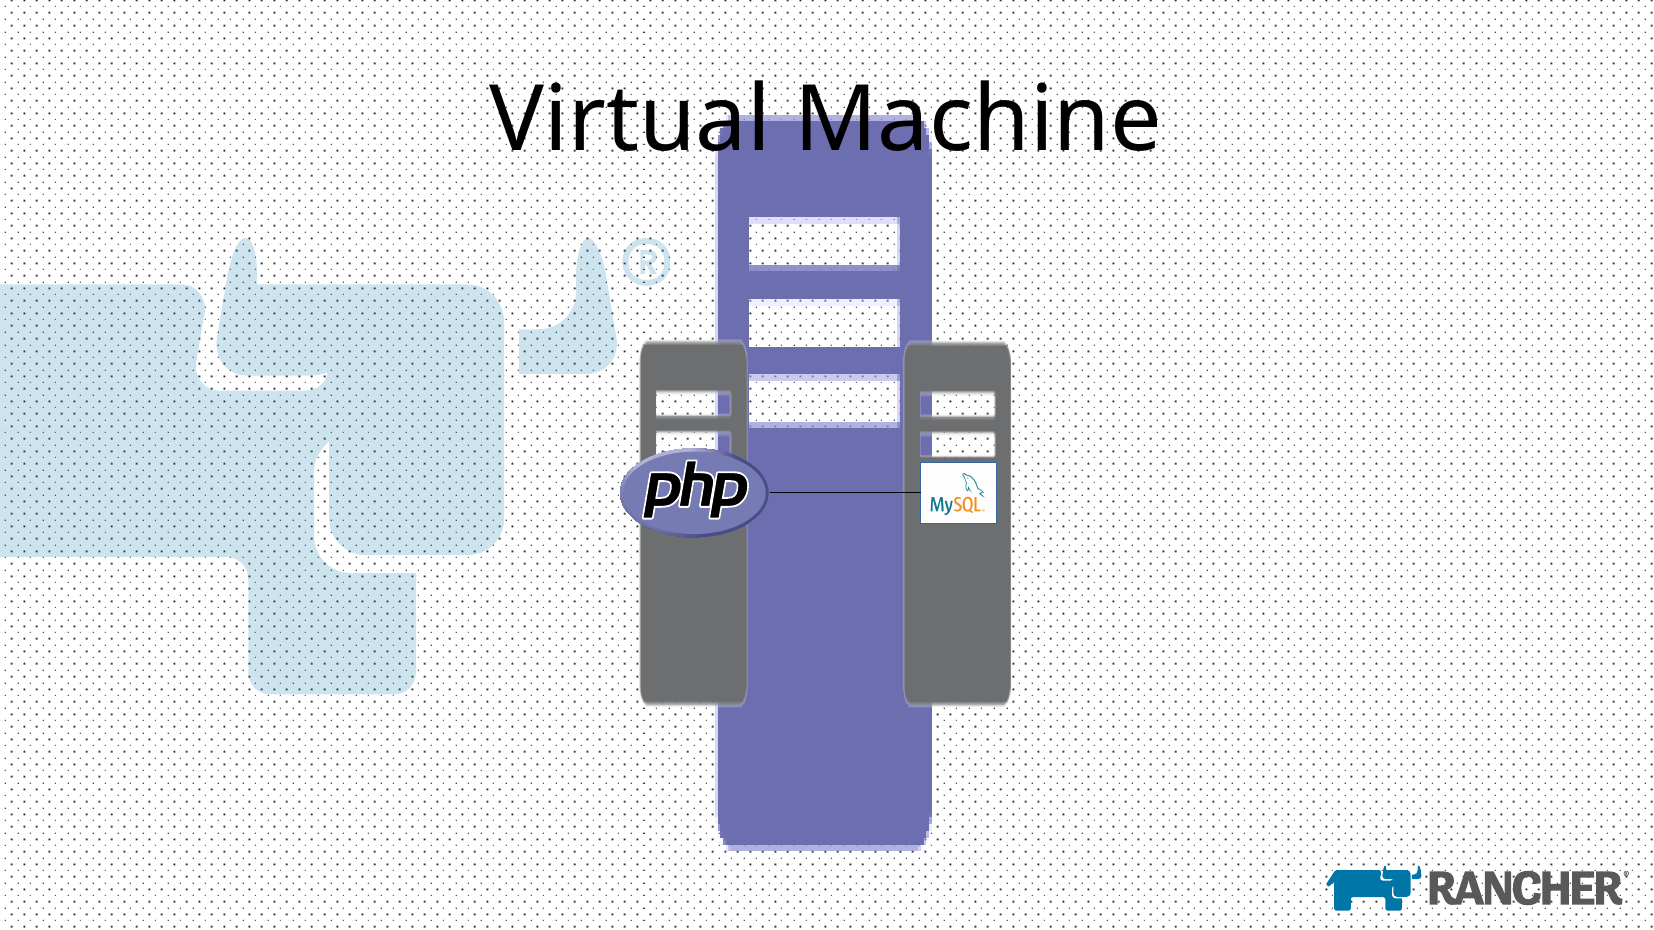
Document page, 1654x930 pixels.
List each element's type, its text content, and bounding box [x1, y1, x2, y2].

picture [0, 0, 1654, 930]
title Virtual Machine [82, 37, 1571, 193]
